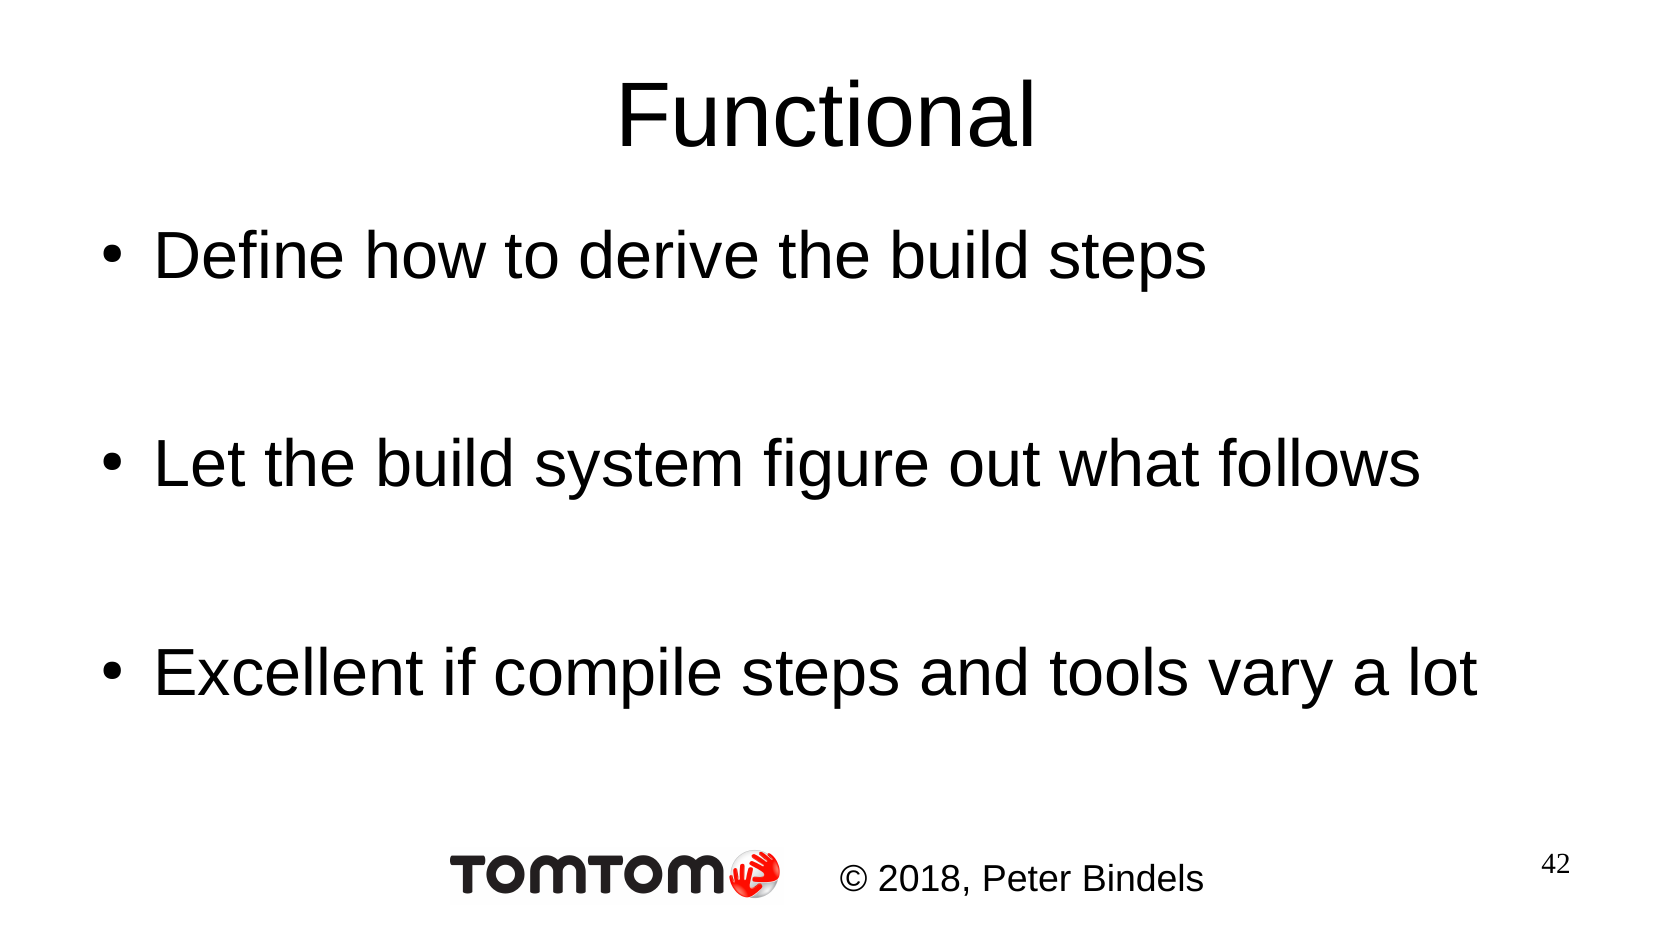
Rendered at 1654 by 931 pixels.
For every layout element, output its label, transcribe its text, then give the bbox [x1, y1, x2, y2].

title Functional [82, 37, 1571, 193]
picture [450, 847, 784, 905]
list Define how to derive the build steps Let the build system figure out what follows Excellent if compile steps and tools vary a lot [82, 217, 1571, 758]
